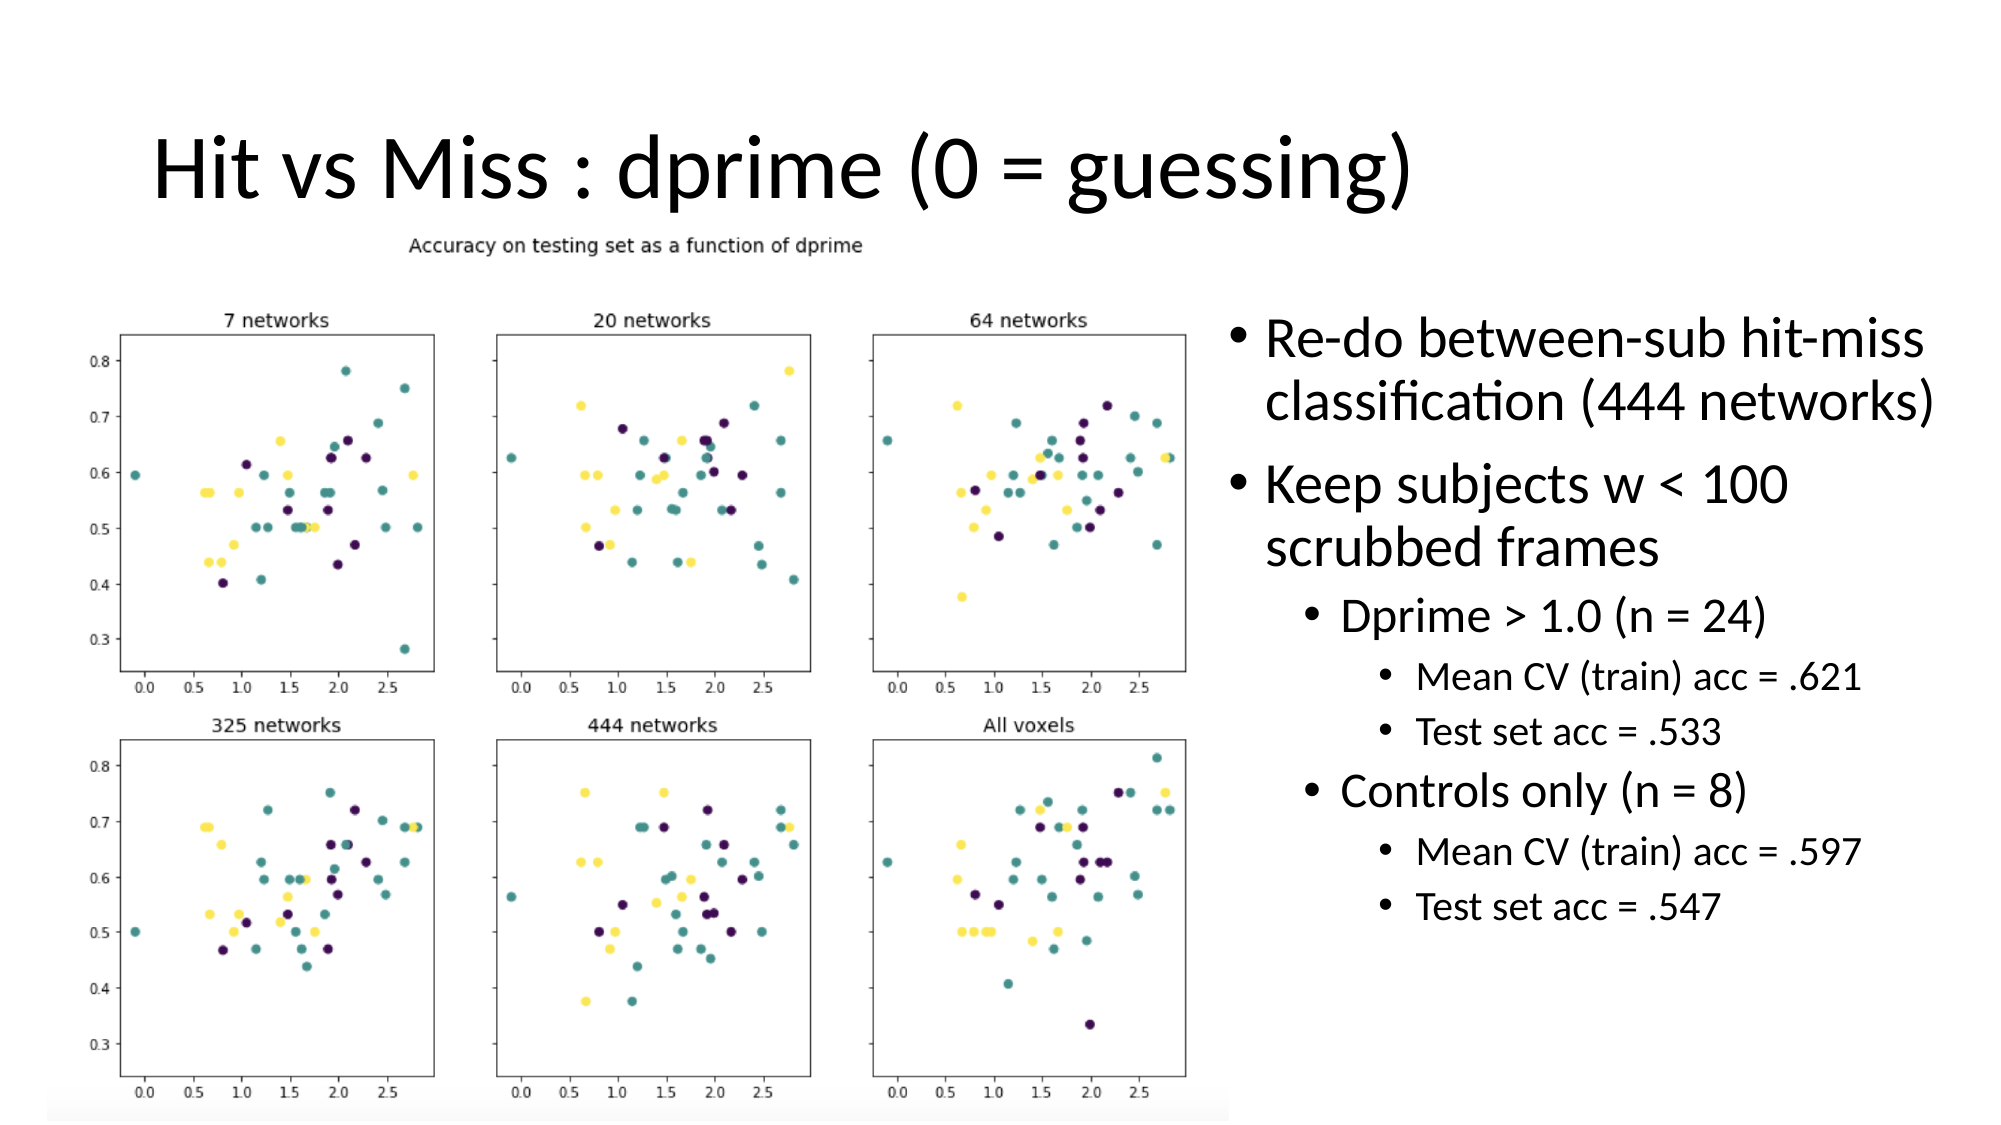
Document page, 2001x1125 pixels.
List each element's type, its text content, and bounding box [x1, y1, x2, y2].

text_box Re-do between-sub hit-miss classification (444 networks) Keep subjects w < 100 scrubbed frames Dprime > 1.0 (n = 24) Mean CV (train) acc = .621 Test set acc = .533 Controls only (n = 8) Mean CV (train) acc = .597 Test set acc = .547 [1213, 299, 1975, 1014]
title Hit vs Miss : dprime (0 = guessing) [137, 59, 1863, 278]
picture [47, 226, 1229, 1121]
